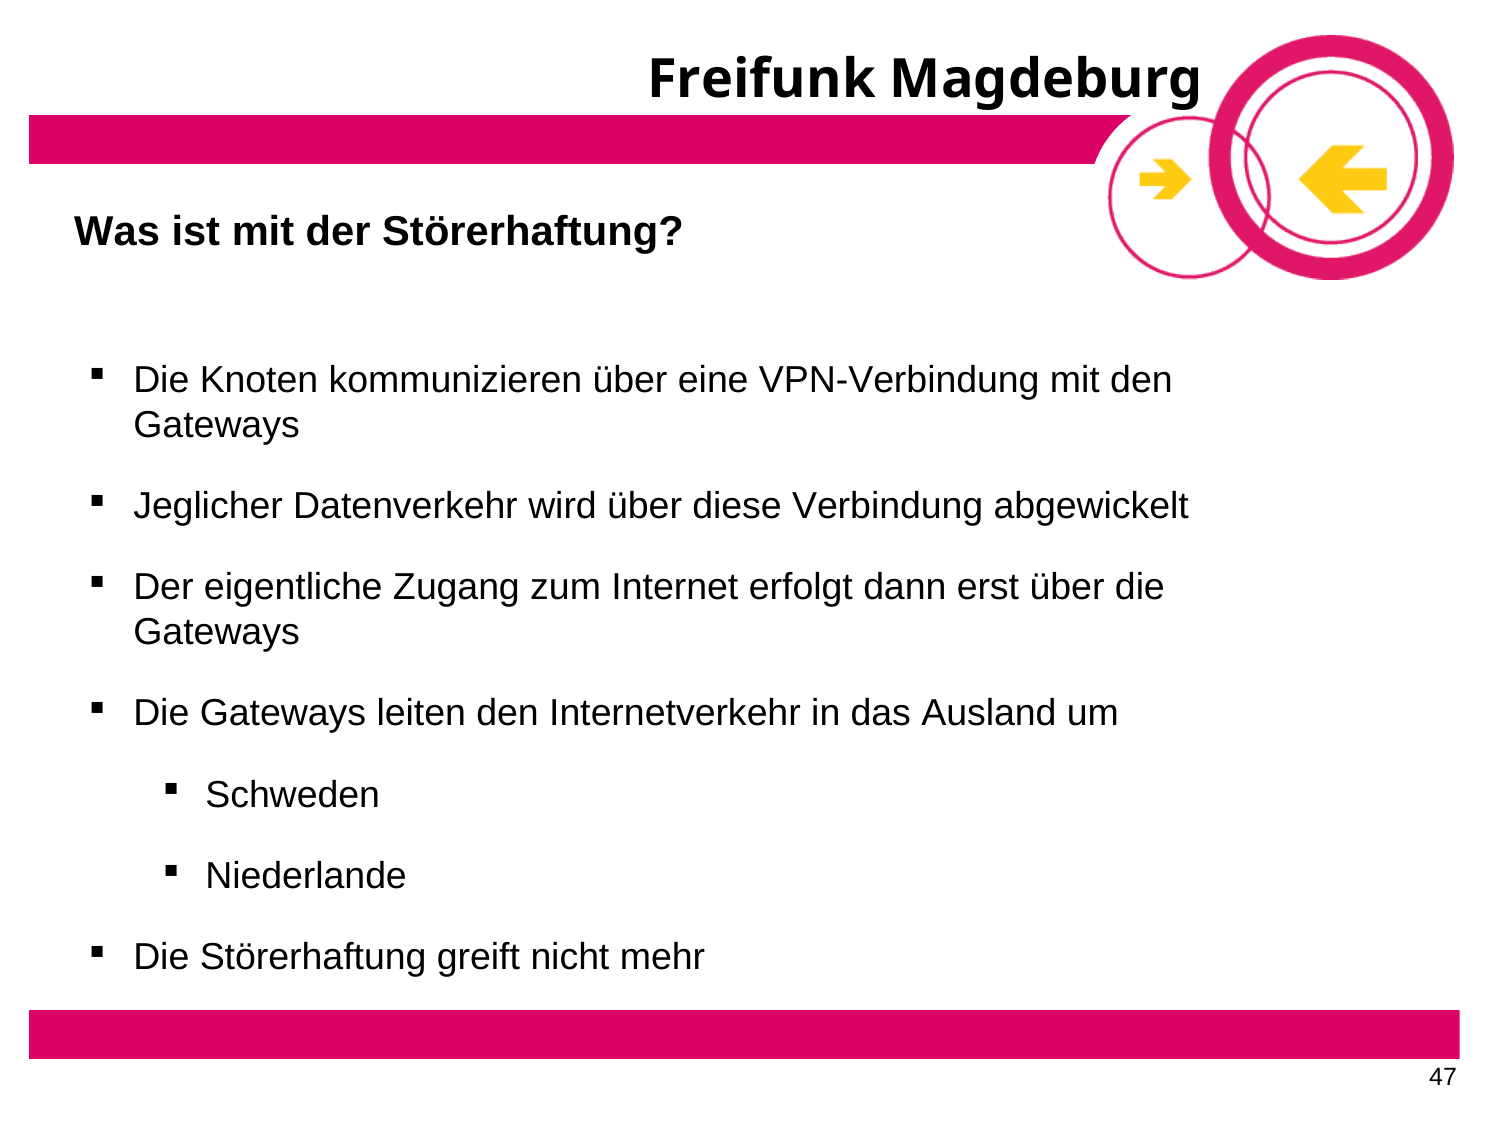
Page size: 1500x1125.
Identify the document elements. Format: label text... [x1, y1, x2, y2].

picture [1107, 35, 1454, 280]
text_box Die Knoten kommunizieren über eine VPN-Verbindung mit den Gateways Jeglicher Datenverkehr wird über diese Verbindung abgewickelt Der eigentliche Zugang zum Internet erfolgt dann erst über die Gateways Die Gateways leiten den Internetverkehr in das Ausland um Schweden Niederlande Die Störerhaftung greift nicht mehr [59, 355, 1288, 993]
text_box Was ist mit der Störerhaftung? [74, 204, 1067, 284]
